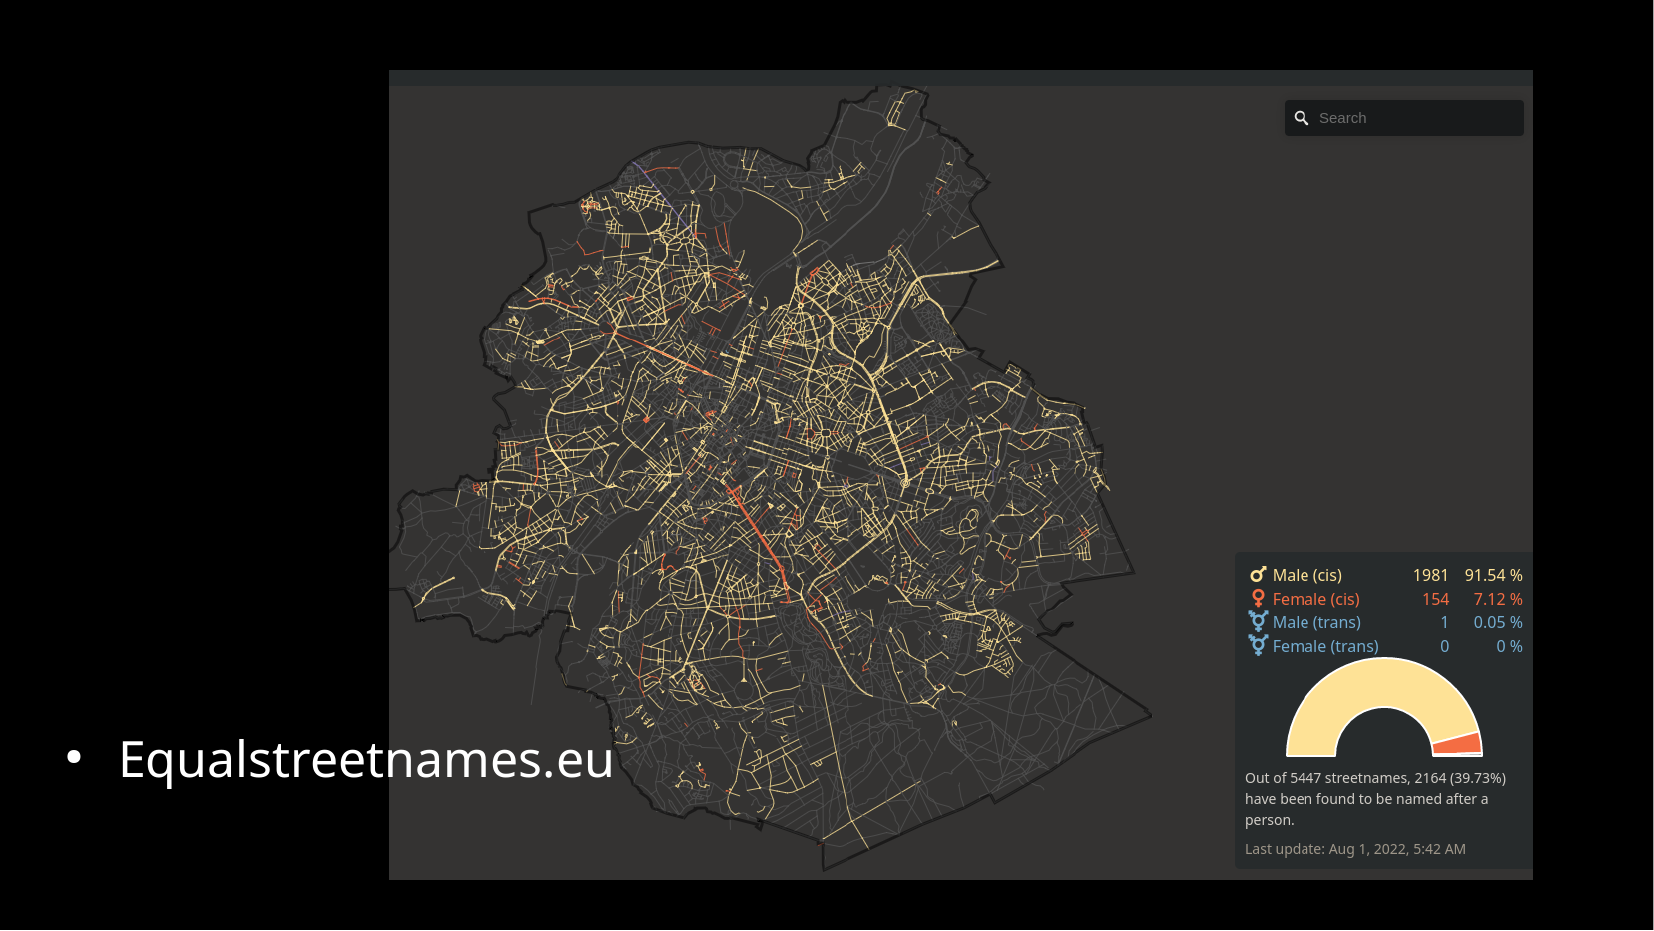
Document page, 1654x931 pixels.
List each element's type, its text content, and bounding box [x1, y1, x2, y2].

picture [389, 70, 1533, 724]
list Equalstreetnames.eu [47, 724, 1536, 931]
